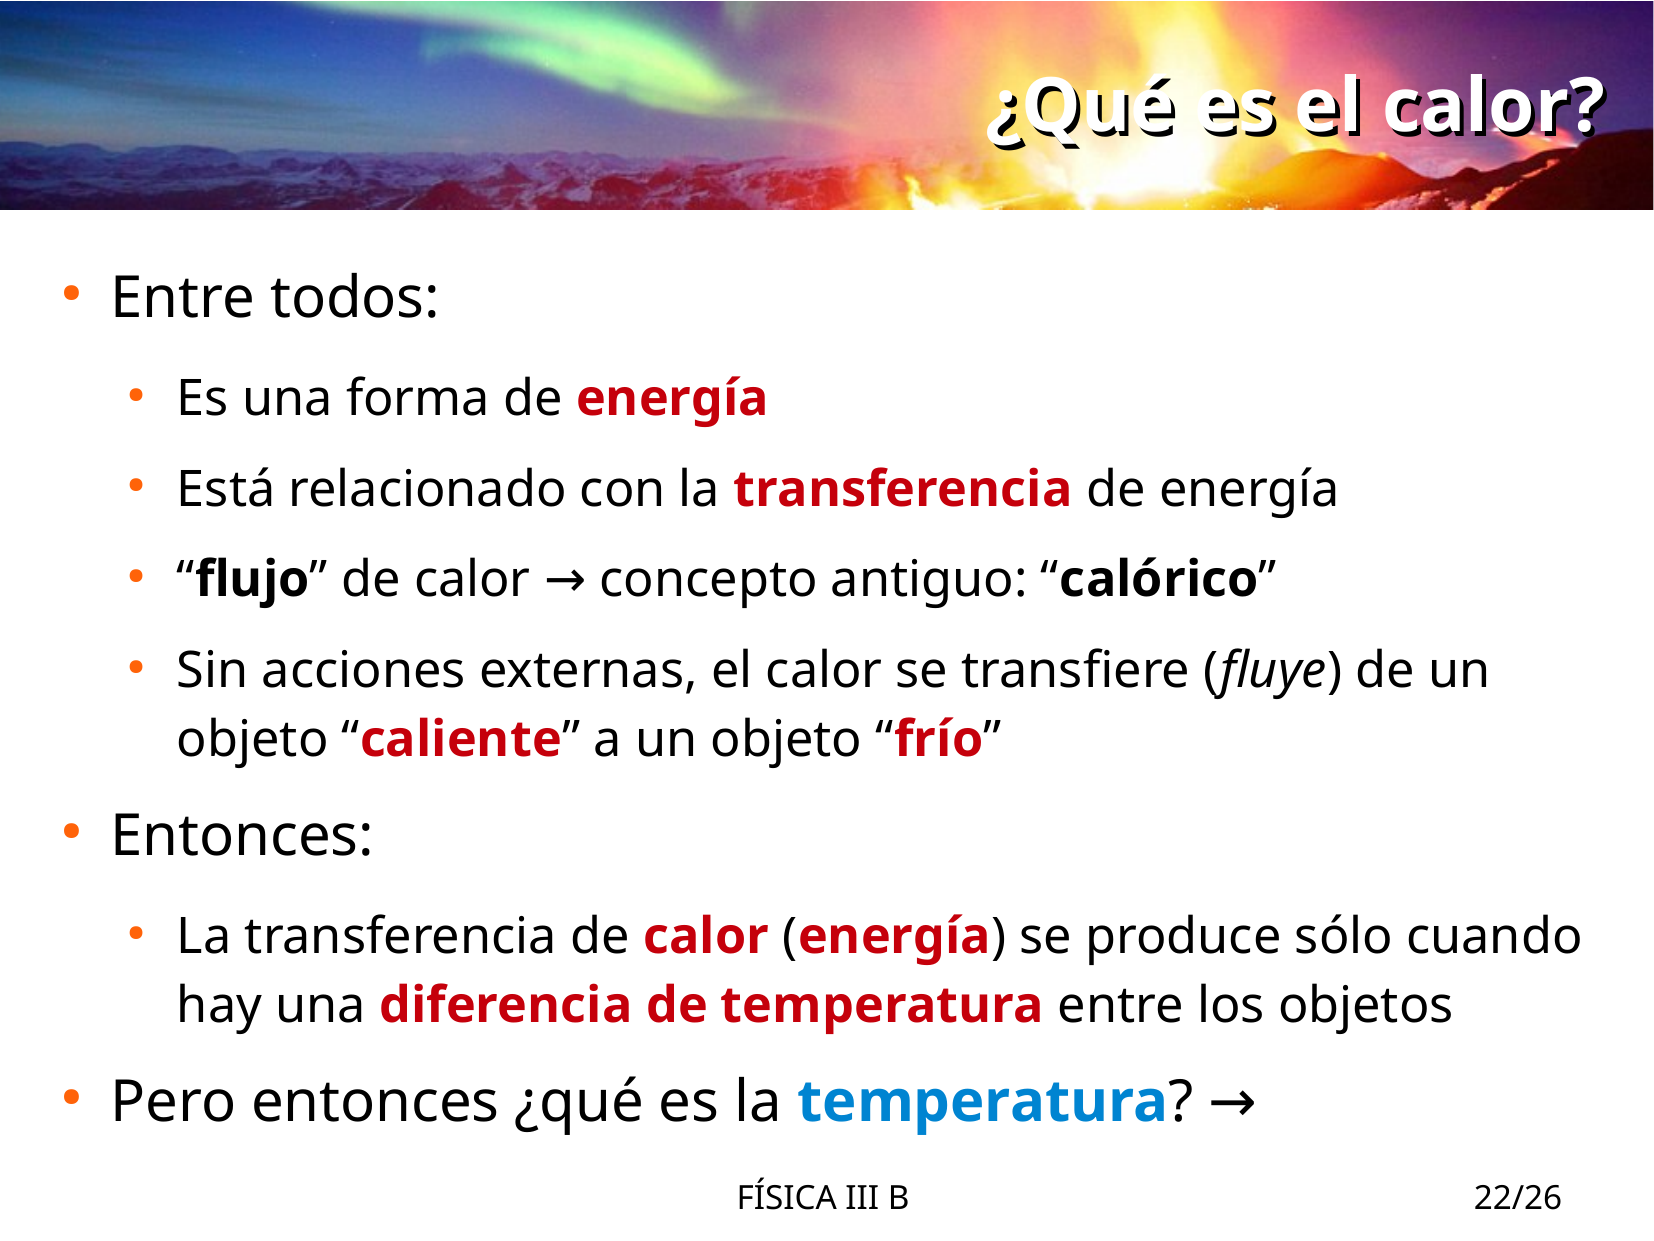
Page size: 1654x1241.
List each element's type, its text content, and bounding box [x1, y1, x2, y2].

picture [0, 1, 1654, 210]
list Entre todos: Es una forma de energía Está relacionado con la transferencia de energía “flujo” de calor → concepto antiguo: “calórico” Sin acciones externas, el calor se transfiere (fluye) de un objeto “caliente” a un objeto “frío” Entonces: La transferencia de calor (energía) se produce sólo cuando hay una diferencia de temperatura entre los objetos Pero entonces ¿qué es la temperatura? → [45, 255, 1606, 1156]
title ¿Qué es el calor? [45, 15, 1606, 191]
